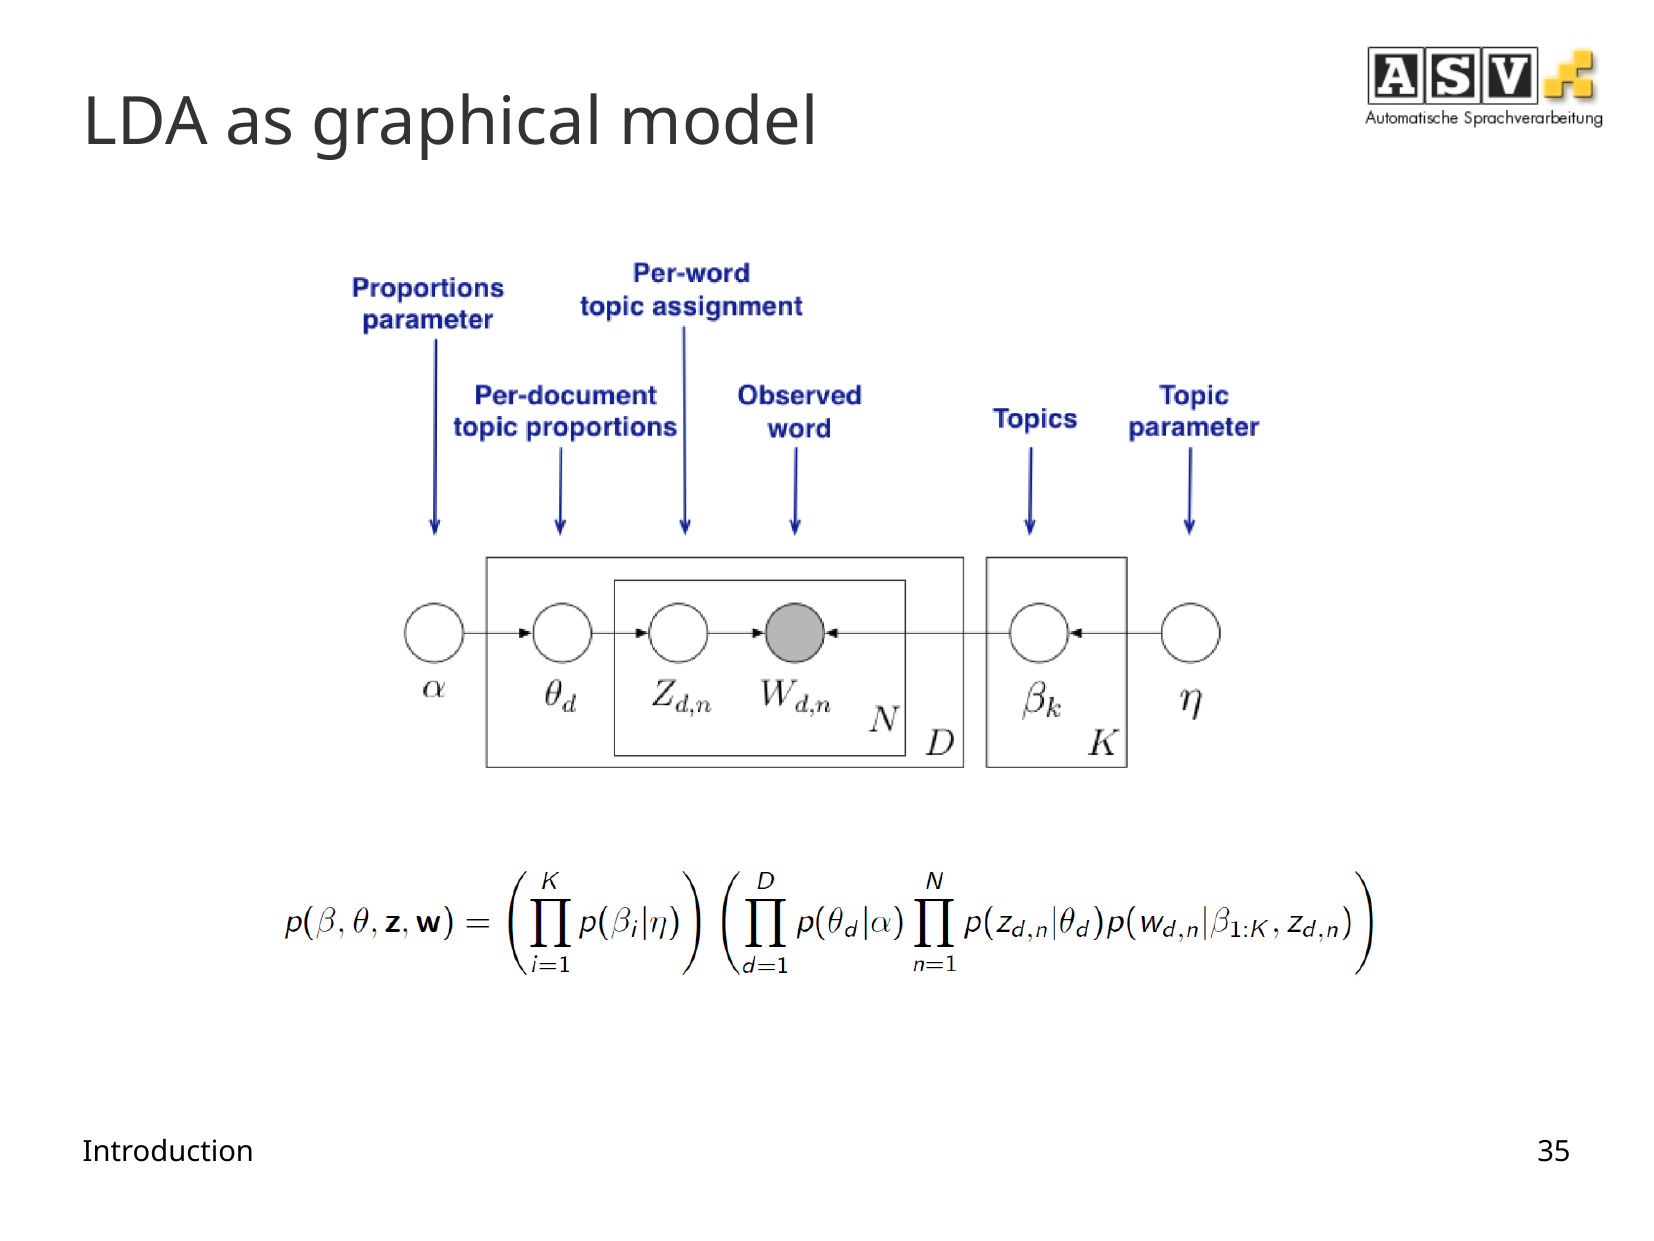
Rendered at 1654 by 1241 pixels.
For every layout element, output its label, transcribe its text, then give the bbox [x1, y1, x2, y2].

picture [1364, 43, 1605, 129]
picture [277, 253, 1382, 987]
title LDA as graphical model [82, 49, 1347, 189]
